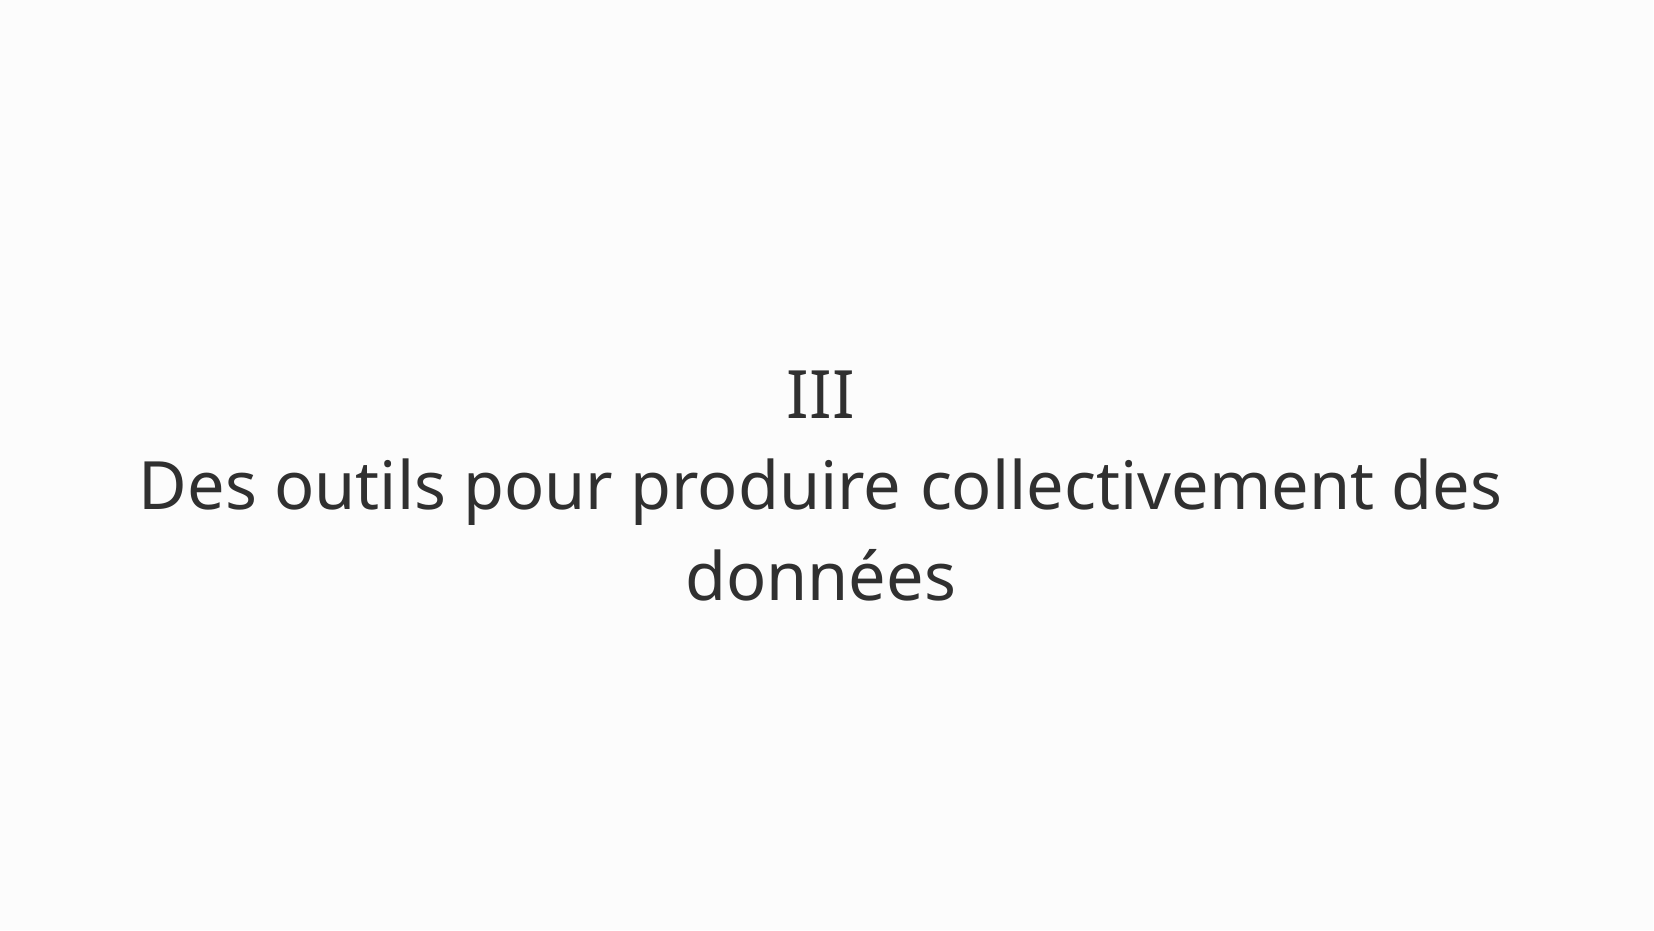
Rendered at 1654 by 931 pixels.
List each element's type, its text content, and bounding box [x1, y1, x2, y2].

text_box III Des outils pour produire collectivement des données [23, 340, 1619, 590]
